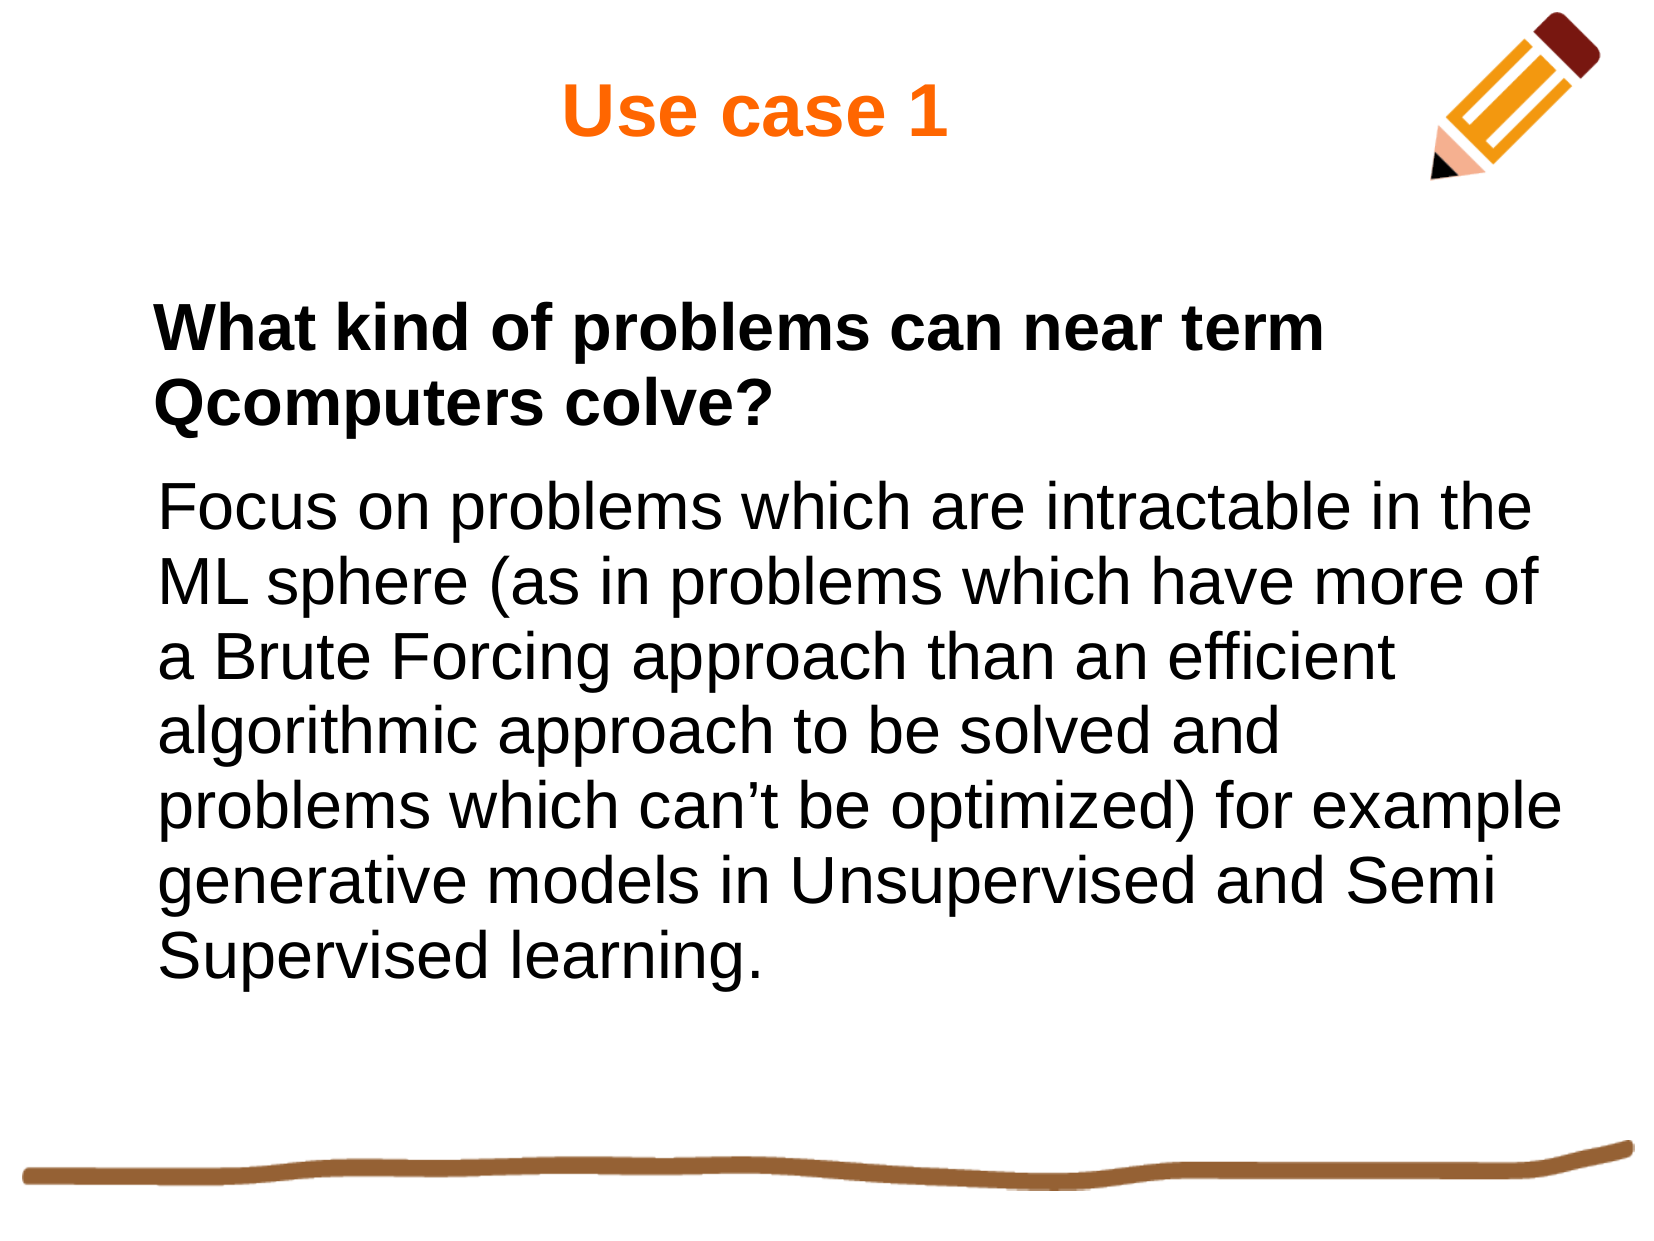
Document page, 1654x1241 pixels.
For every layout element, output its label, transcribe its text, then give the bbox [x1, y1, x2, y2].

picture [22, 1140, 1635, 1191]
title Use case 1 [82, 49, 1430, 172]
picture [1430, 12, 1601, 181]
list What kind of problems can near term Qcomputers colve? Focus on problems which are intractable in the ML sphere (as in problems which have more of a Brute Forcing approach than an efficient algorithmic approach to be solved and problems which can’t be optimized) for example generative models in Unsupervised and Semi Supervised learning. [82, 290, 1571, 1122]
